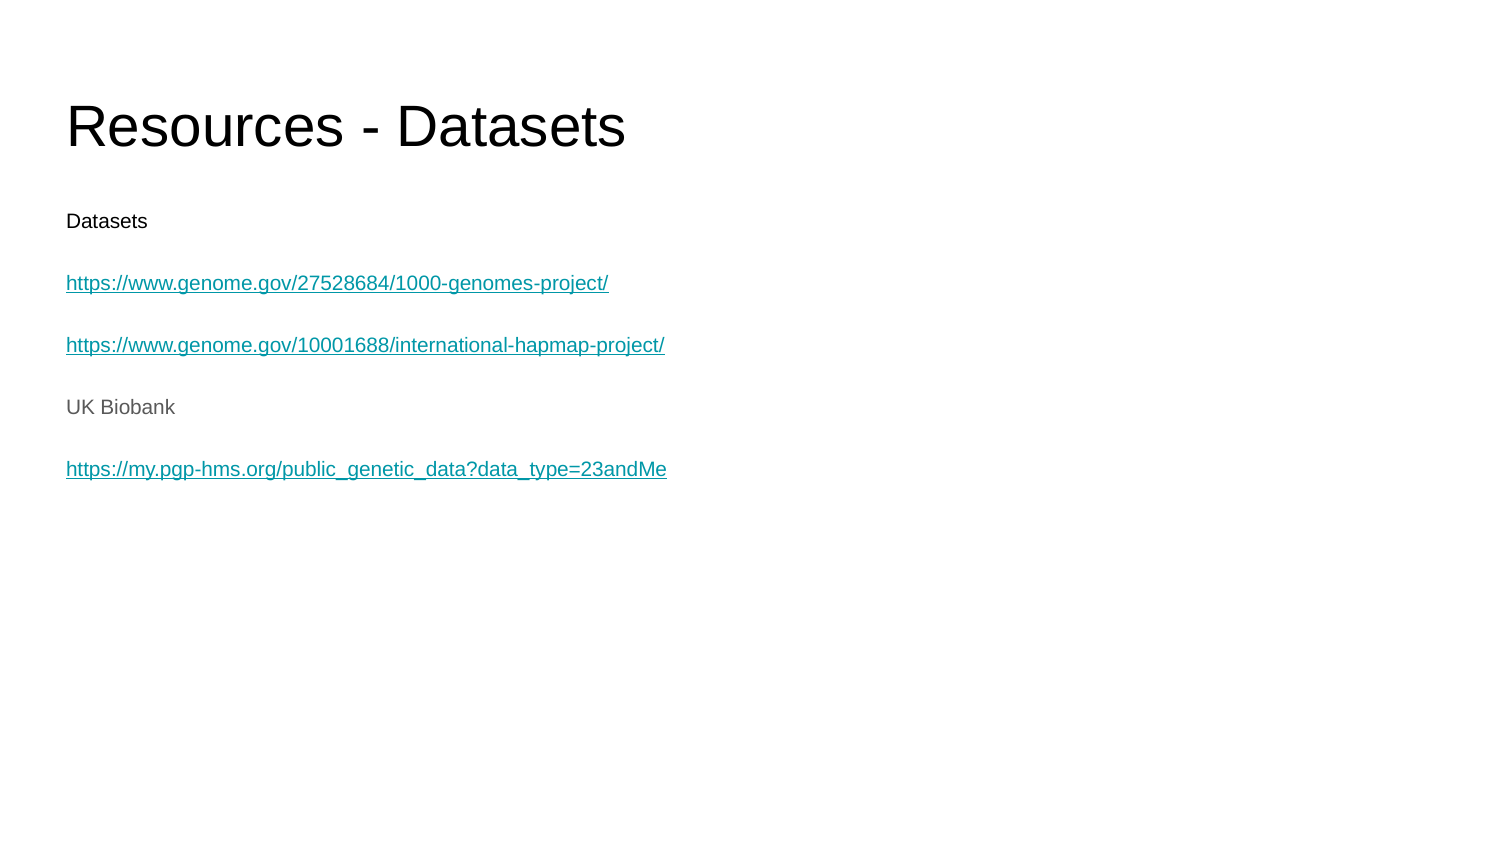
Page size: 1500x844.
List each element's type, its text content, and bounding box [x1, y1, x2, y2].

title Resources - Datasets [51, 72, 1449, 167]
list Datasets https://www.genome.gov/27528684/1000-genomes-project/ https://www.genome.gov/10001688/international-hapmap-project/ UK Biobank https://my.pgp-hms.org/public_genetic_data?data_type=23andMe [51, 189, 1449, 750]
